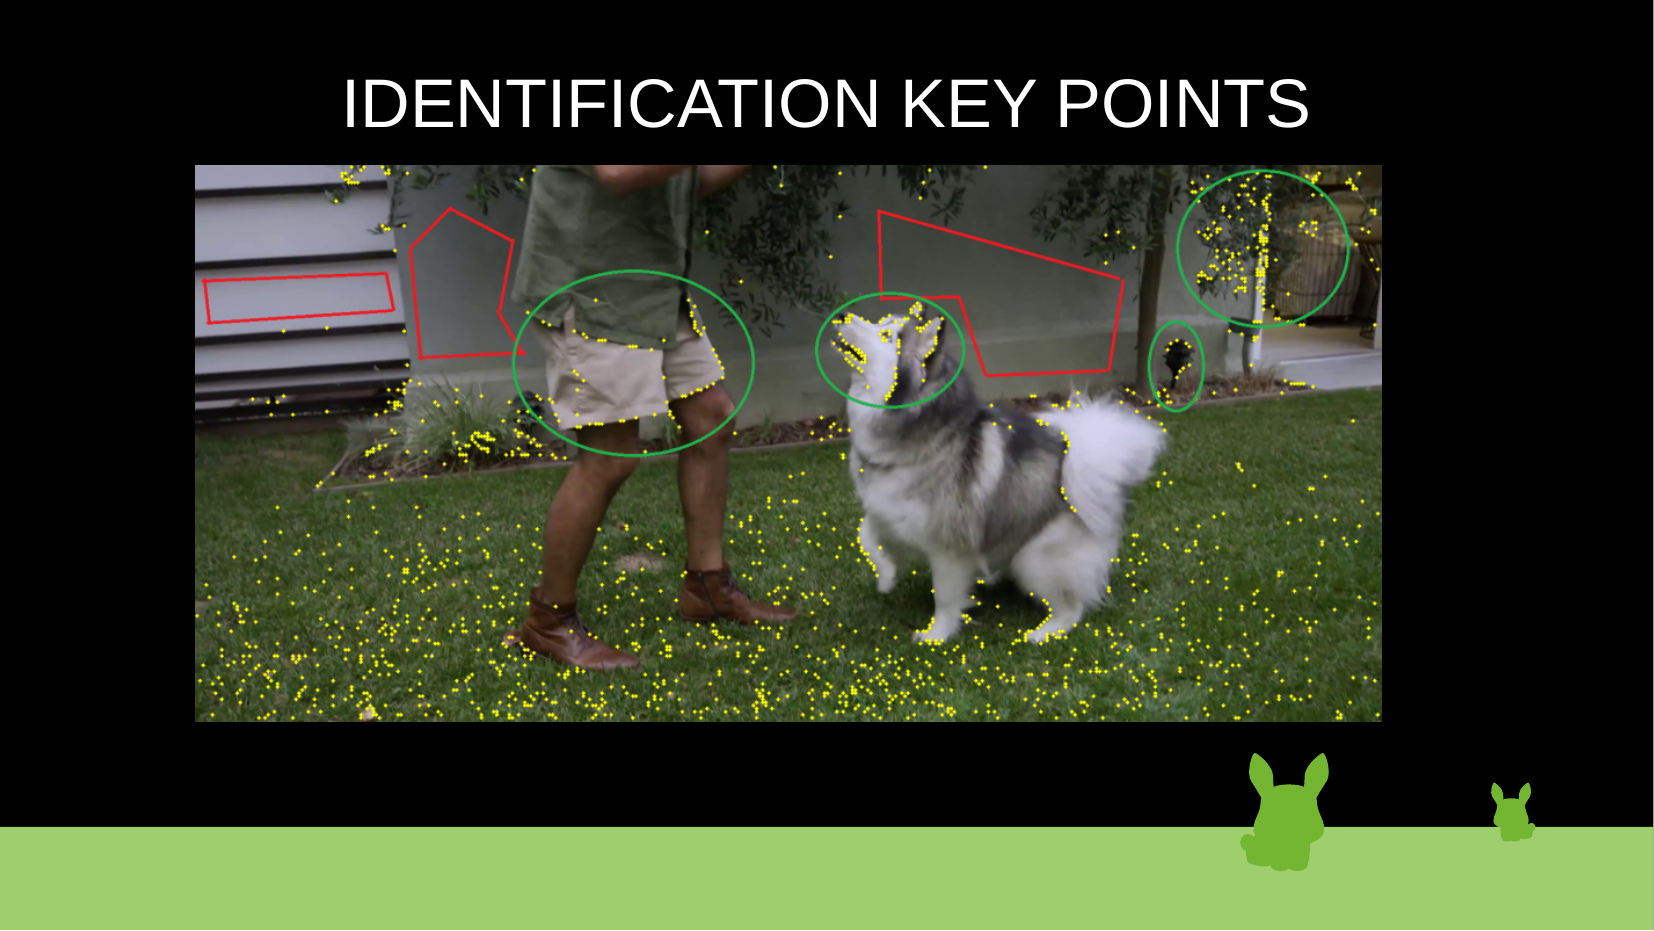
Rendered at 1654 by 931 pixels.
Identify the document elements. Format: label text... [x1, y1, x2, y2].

picture [195, 165, 1382, 722]
title IDENTIFICATION KEY POINTS [88, 29, 1565, 178]
